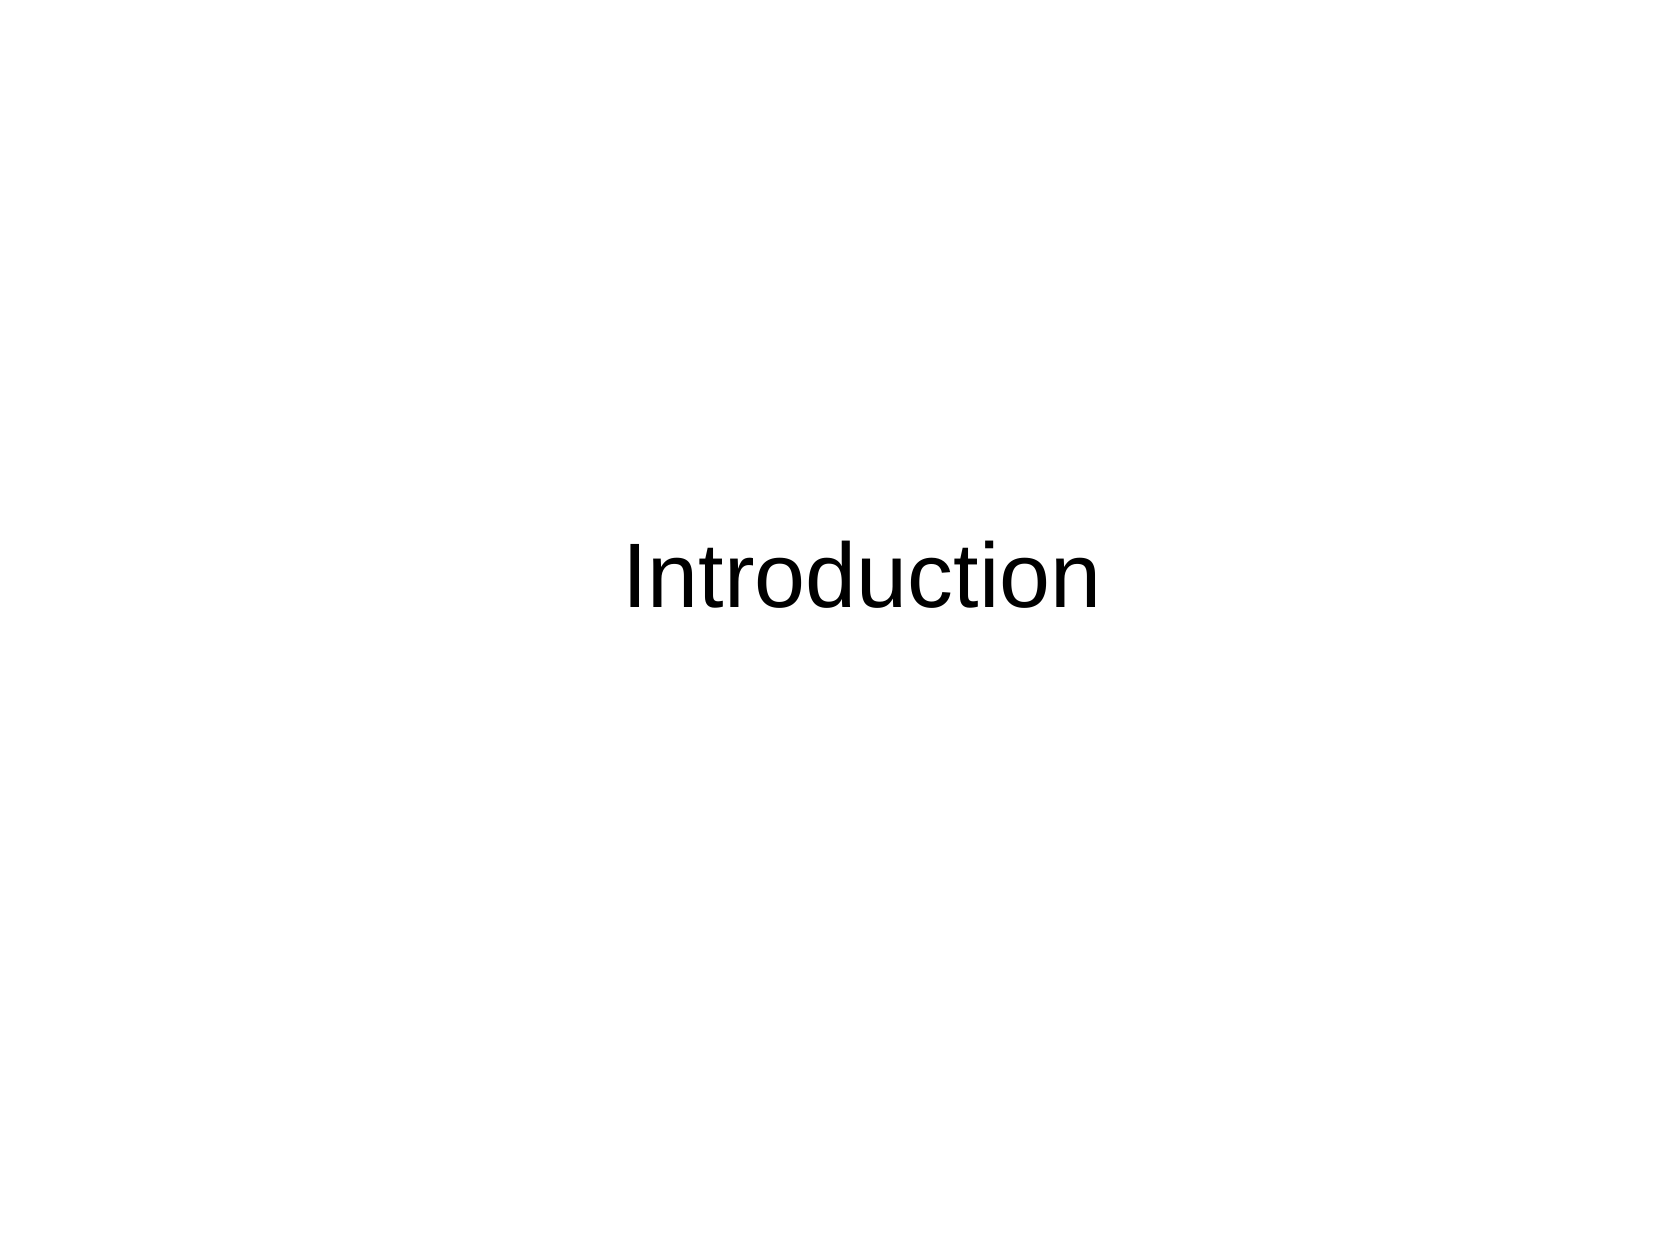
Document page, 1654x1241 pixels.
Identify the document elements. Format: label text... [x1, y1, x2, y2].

title Introduction [118, 472, 1607, 680]
